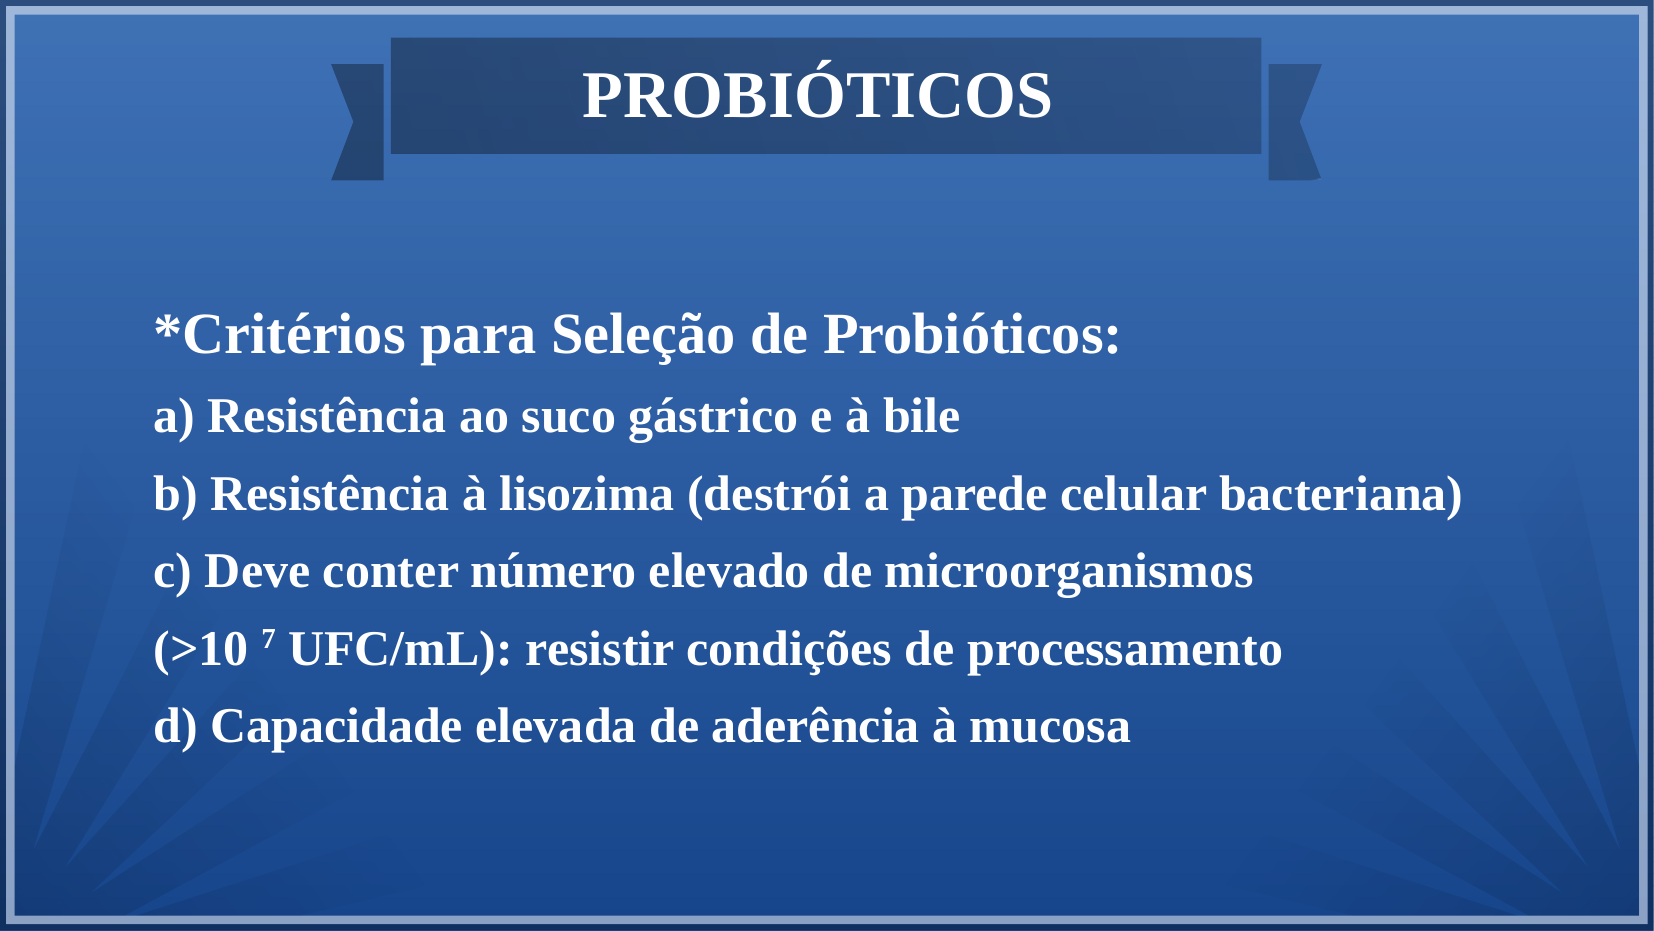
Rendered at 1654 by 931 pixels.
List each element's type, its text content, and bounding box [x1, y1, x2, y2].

title PROBIÓTICOS [389, 35, 1264, 154]
list *Critérios para Seleção de Probióticos: a) Resistência ao suco gástrico e à bile b) Resistência à lisozima (destrói a parede celular bacteriana) c) Deve conter número elevado de microorganismos (>10 7 UFC/mL): resistir condições de processamento d) Capacidade elevada de aderência à mucosa [82, 224, 1571, 848]
